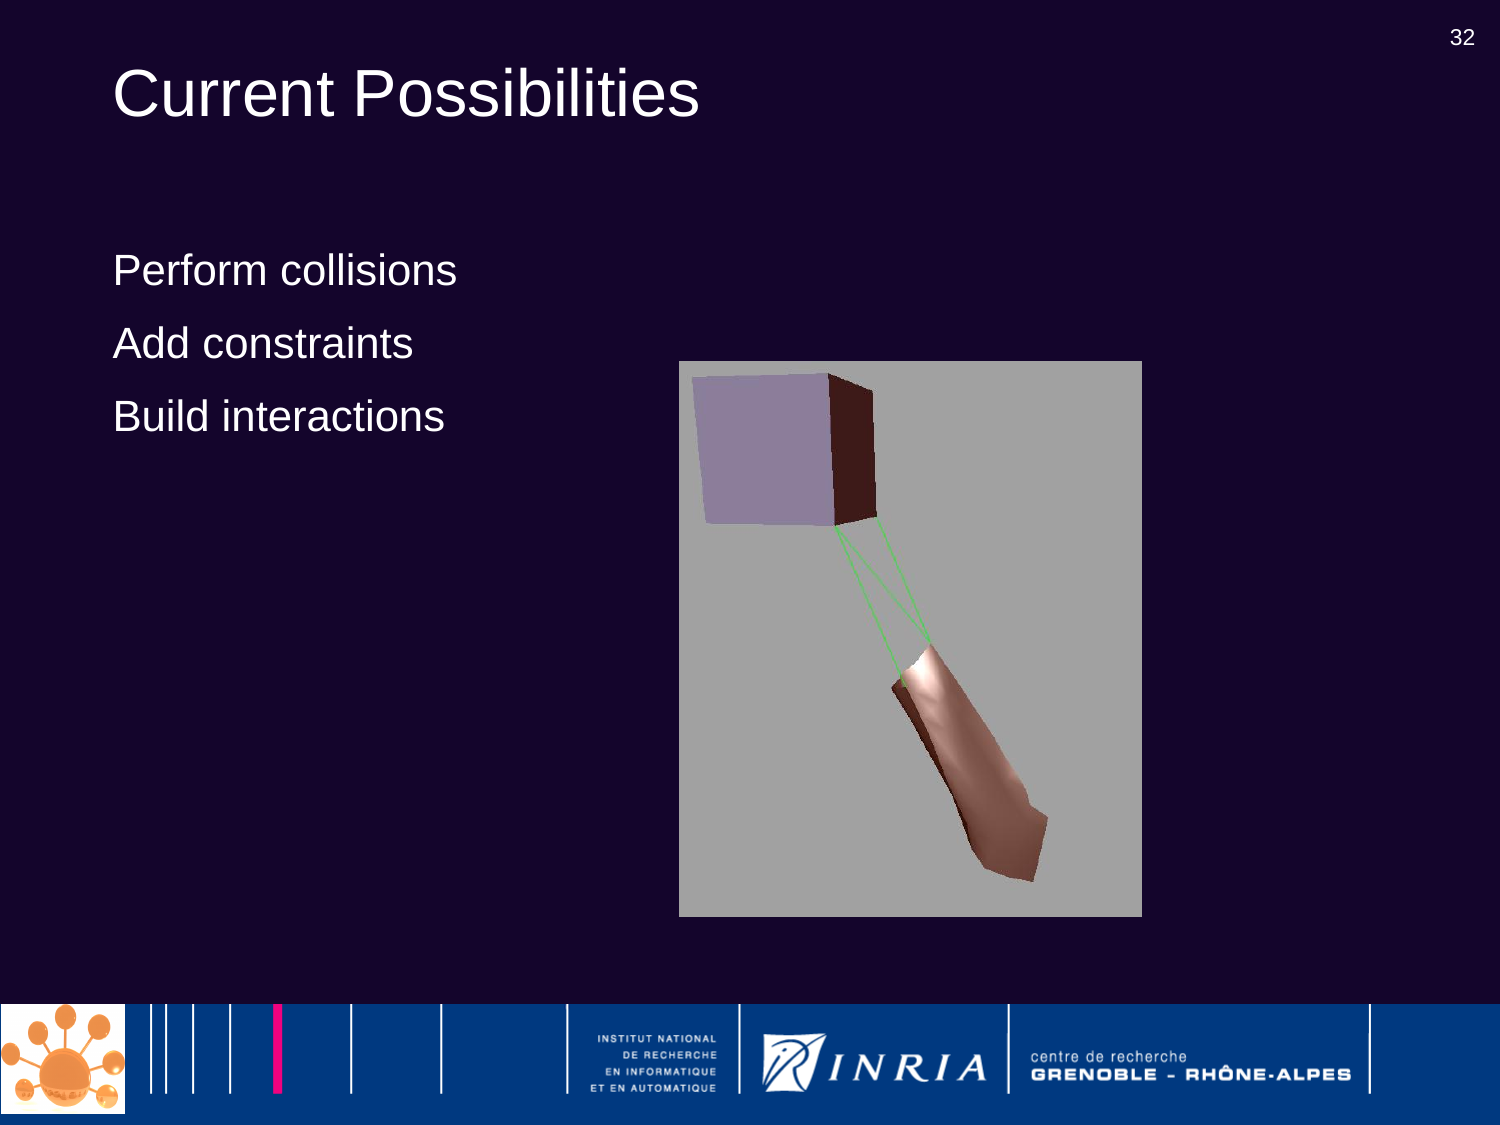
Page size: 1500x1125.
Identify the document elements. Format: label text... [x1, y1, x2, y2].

picture [679, 361, 1142, 917]
list Perform collisions Add constraints Build interactions [112, 245, 1476, 989]
picture [0, 1004, 1500, 1125]
title Current Possibilities [112, 0, 1474, 188]
